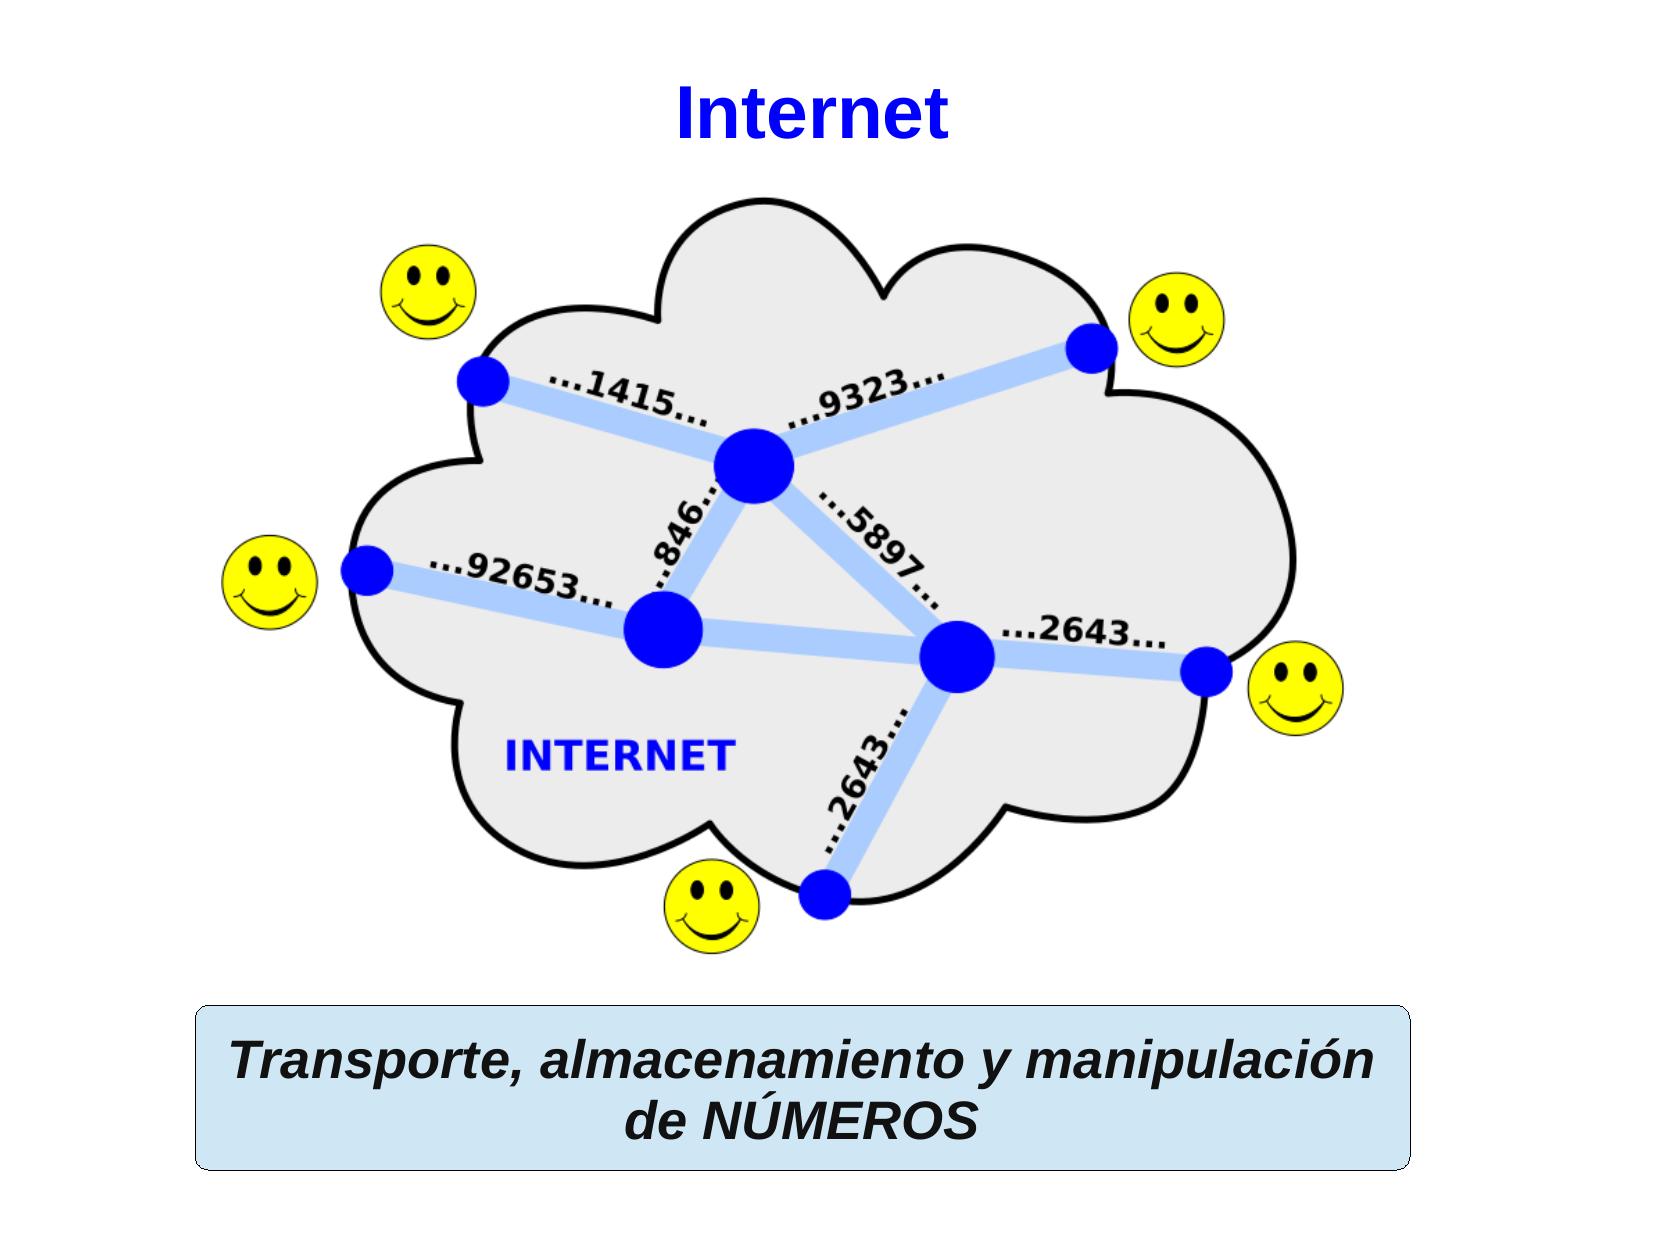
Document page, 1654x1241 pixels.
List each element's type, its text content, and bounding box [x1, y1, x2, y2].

picture [195, 166, 1366, 976]
text_box Transporte, almacenamiento y manipulación de NÚMEROS [195, 1010, 1411, 1171]
text_box Internet [64, 59, 1561, 166]
text_box [198, 1005, 1407, 1010]
